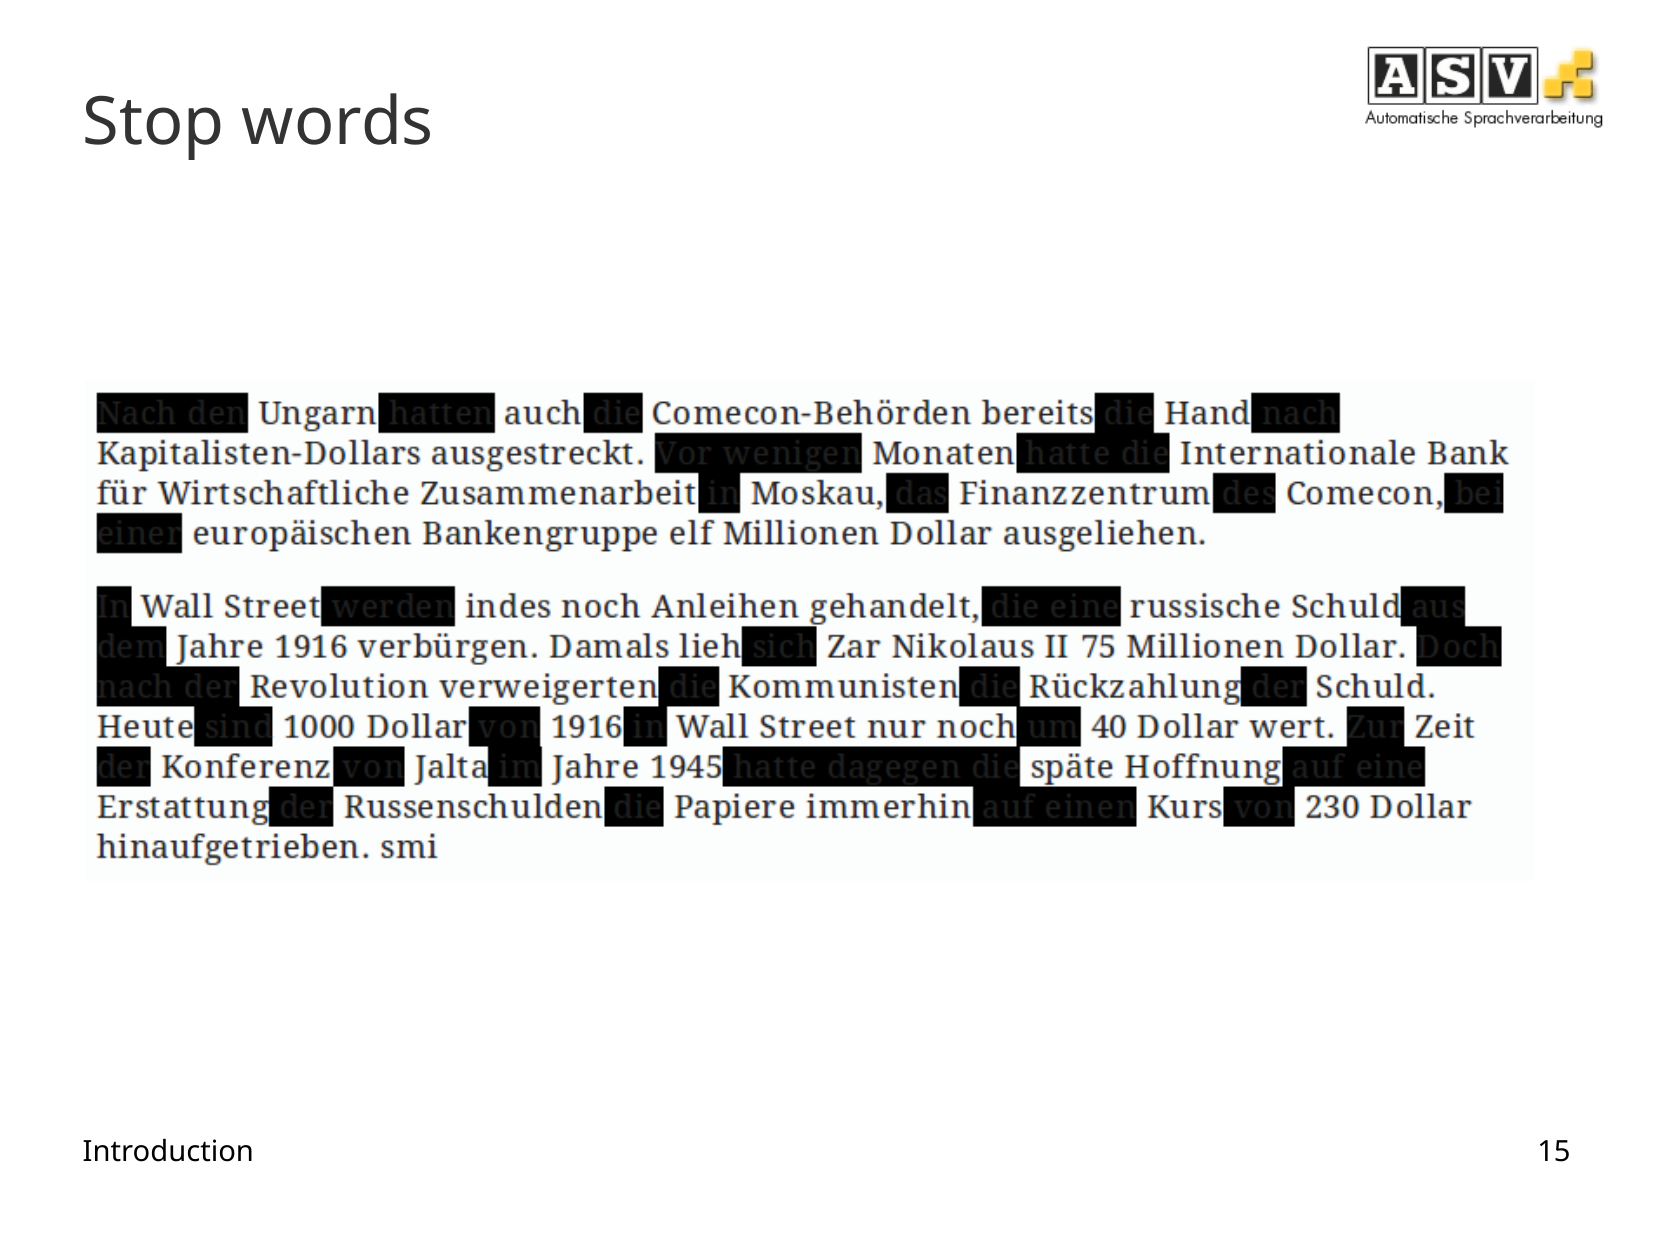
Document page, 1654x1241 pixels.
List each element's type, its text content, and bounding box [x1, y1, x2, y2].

picture [1364, 43, 1605, 129]
title Stop words [82, 49, 1347, 189]
picture [85, 381, 1535, 881]
